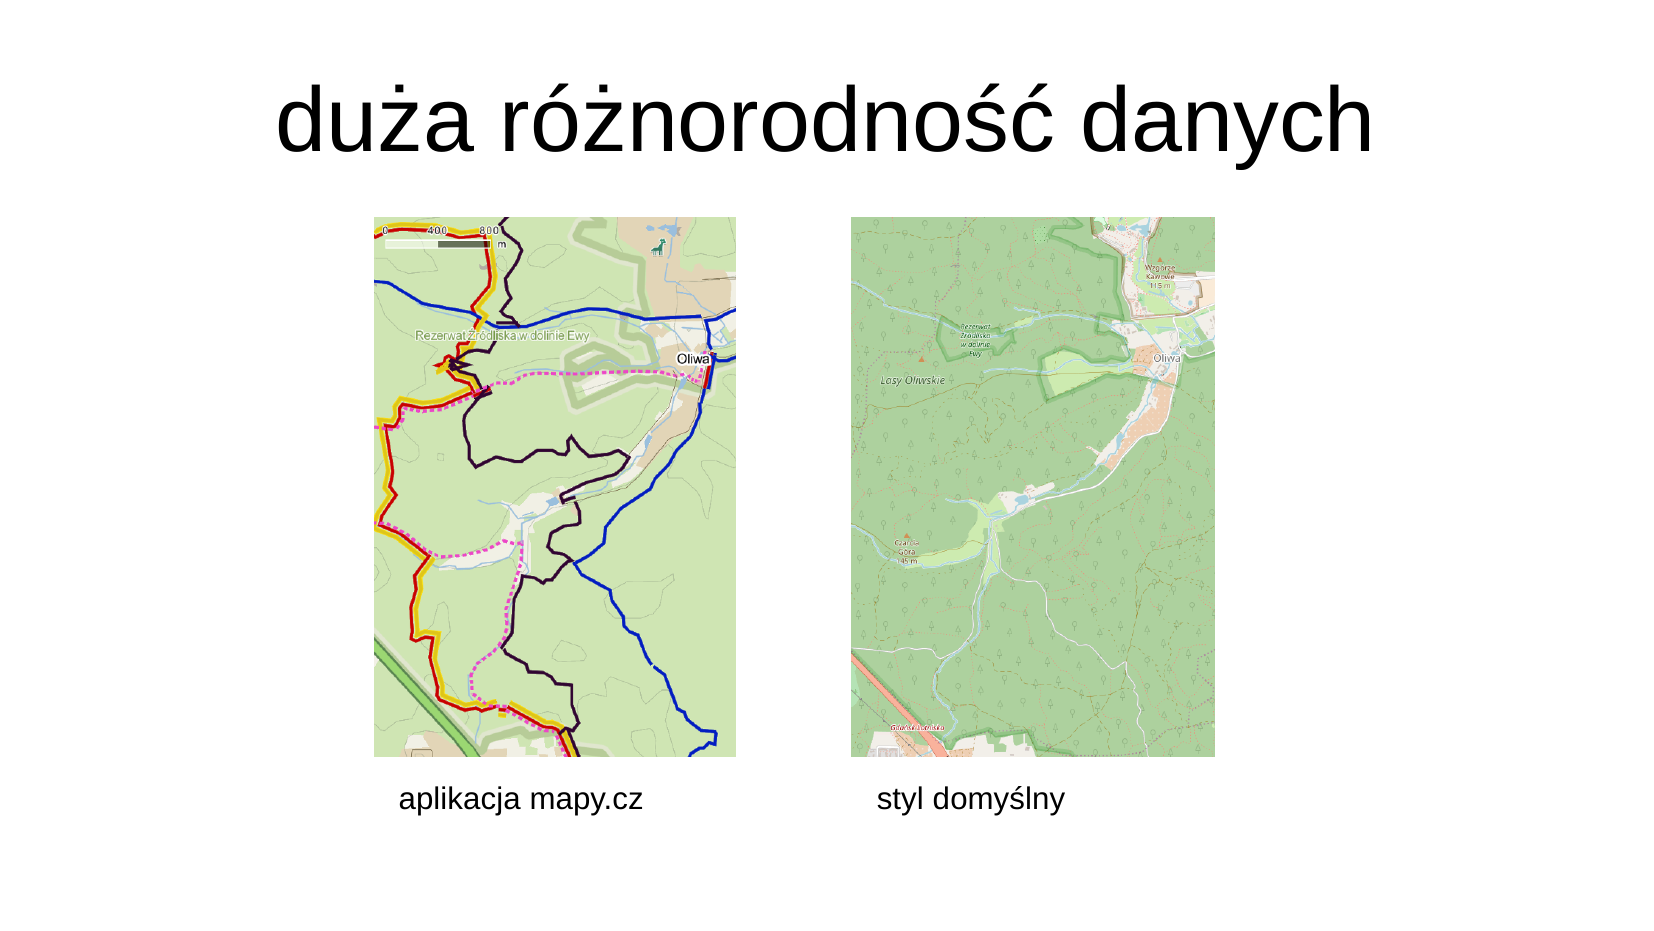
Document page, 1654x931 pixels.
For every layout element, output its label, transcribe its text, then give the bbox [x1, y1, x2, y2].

text_box aplikacja mapy.cz [383, 773, 857, 873]
picture [851, 217, 1215, 757]
title duża różnorodność danych [82, 37, 1571, 193]
picture [374, 217, 736, 757]
text_box styl domyślny [862, 773, 1335, 873]
